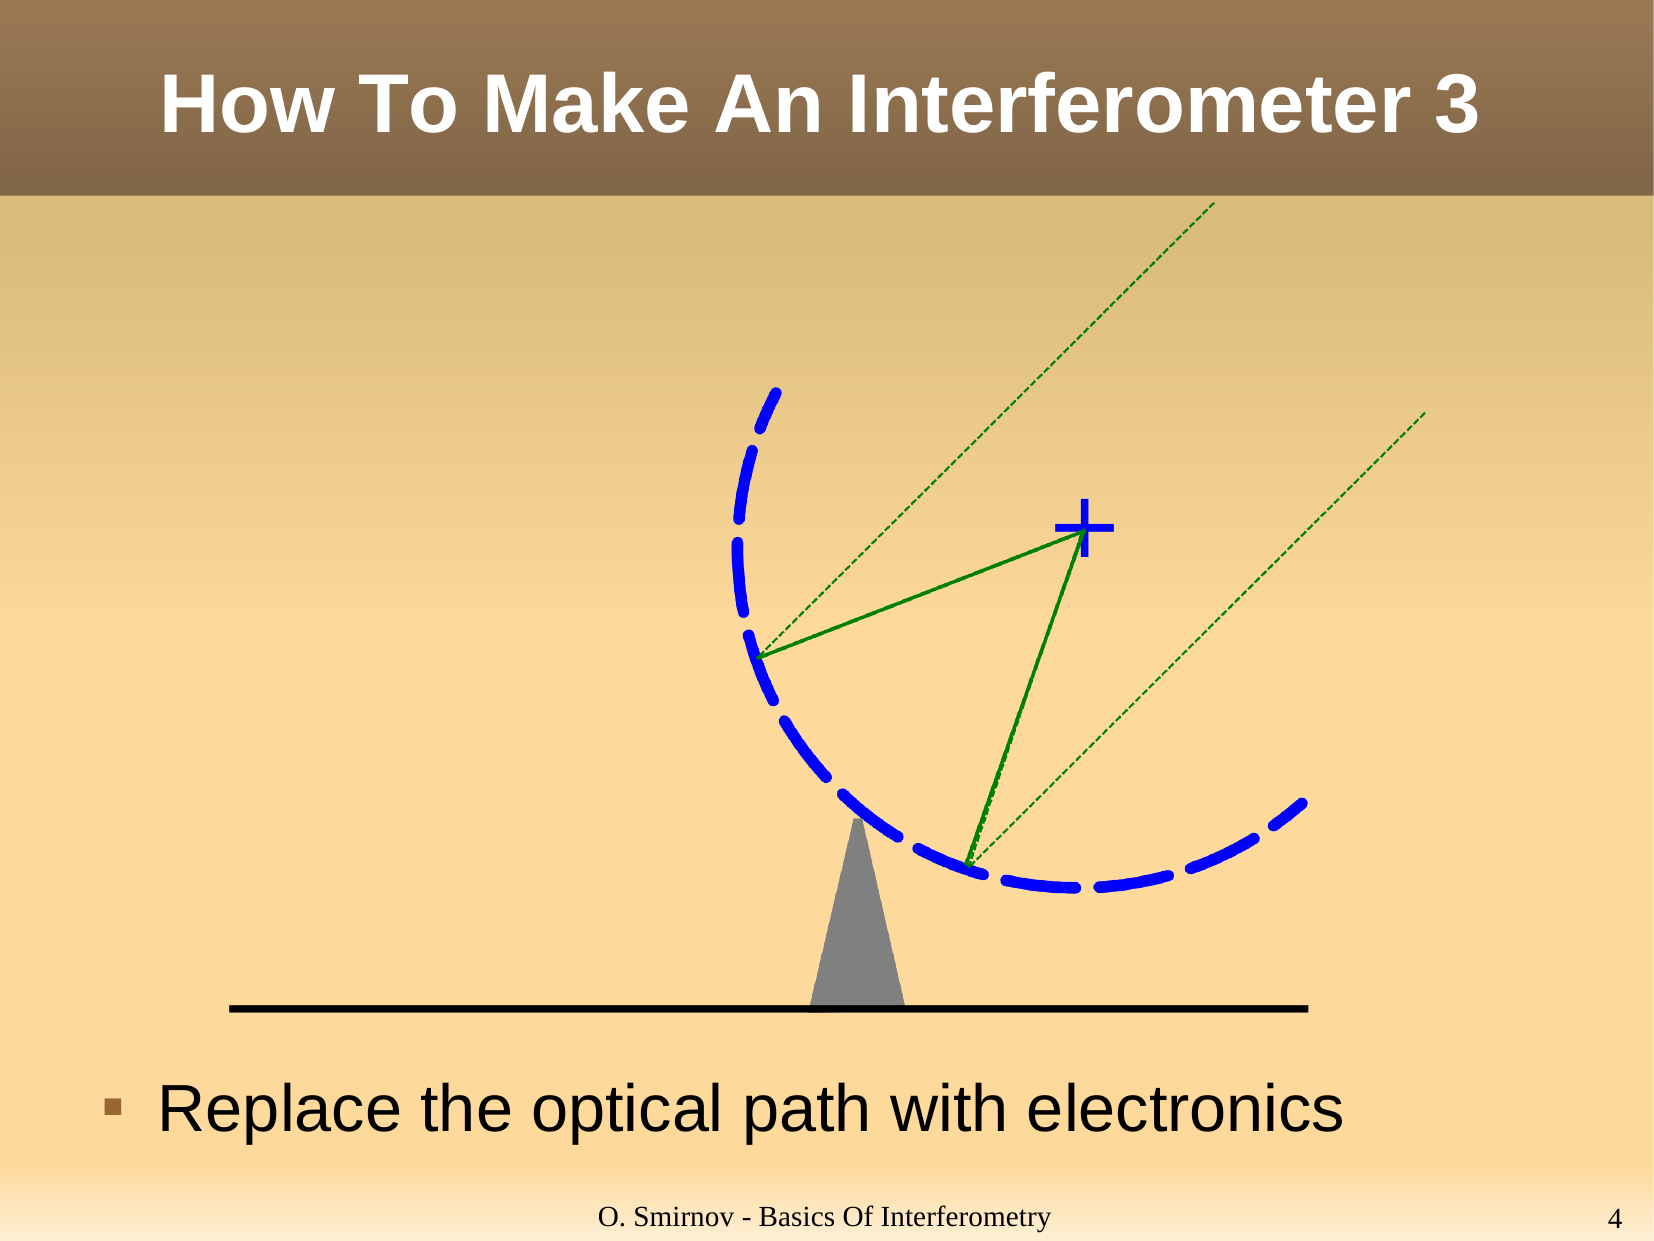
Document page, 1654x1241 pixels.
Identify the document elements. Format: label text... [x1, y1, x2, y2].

list Replace the optical path with electronics [86, 1071, 1576, 1163]
picture [0, 0, 1654, 1241]
title How To Make An Interferometer 3 [76, 0, 1565, 208]
